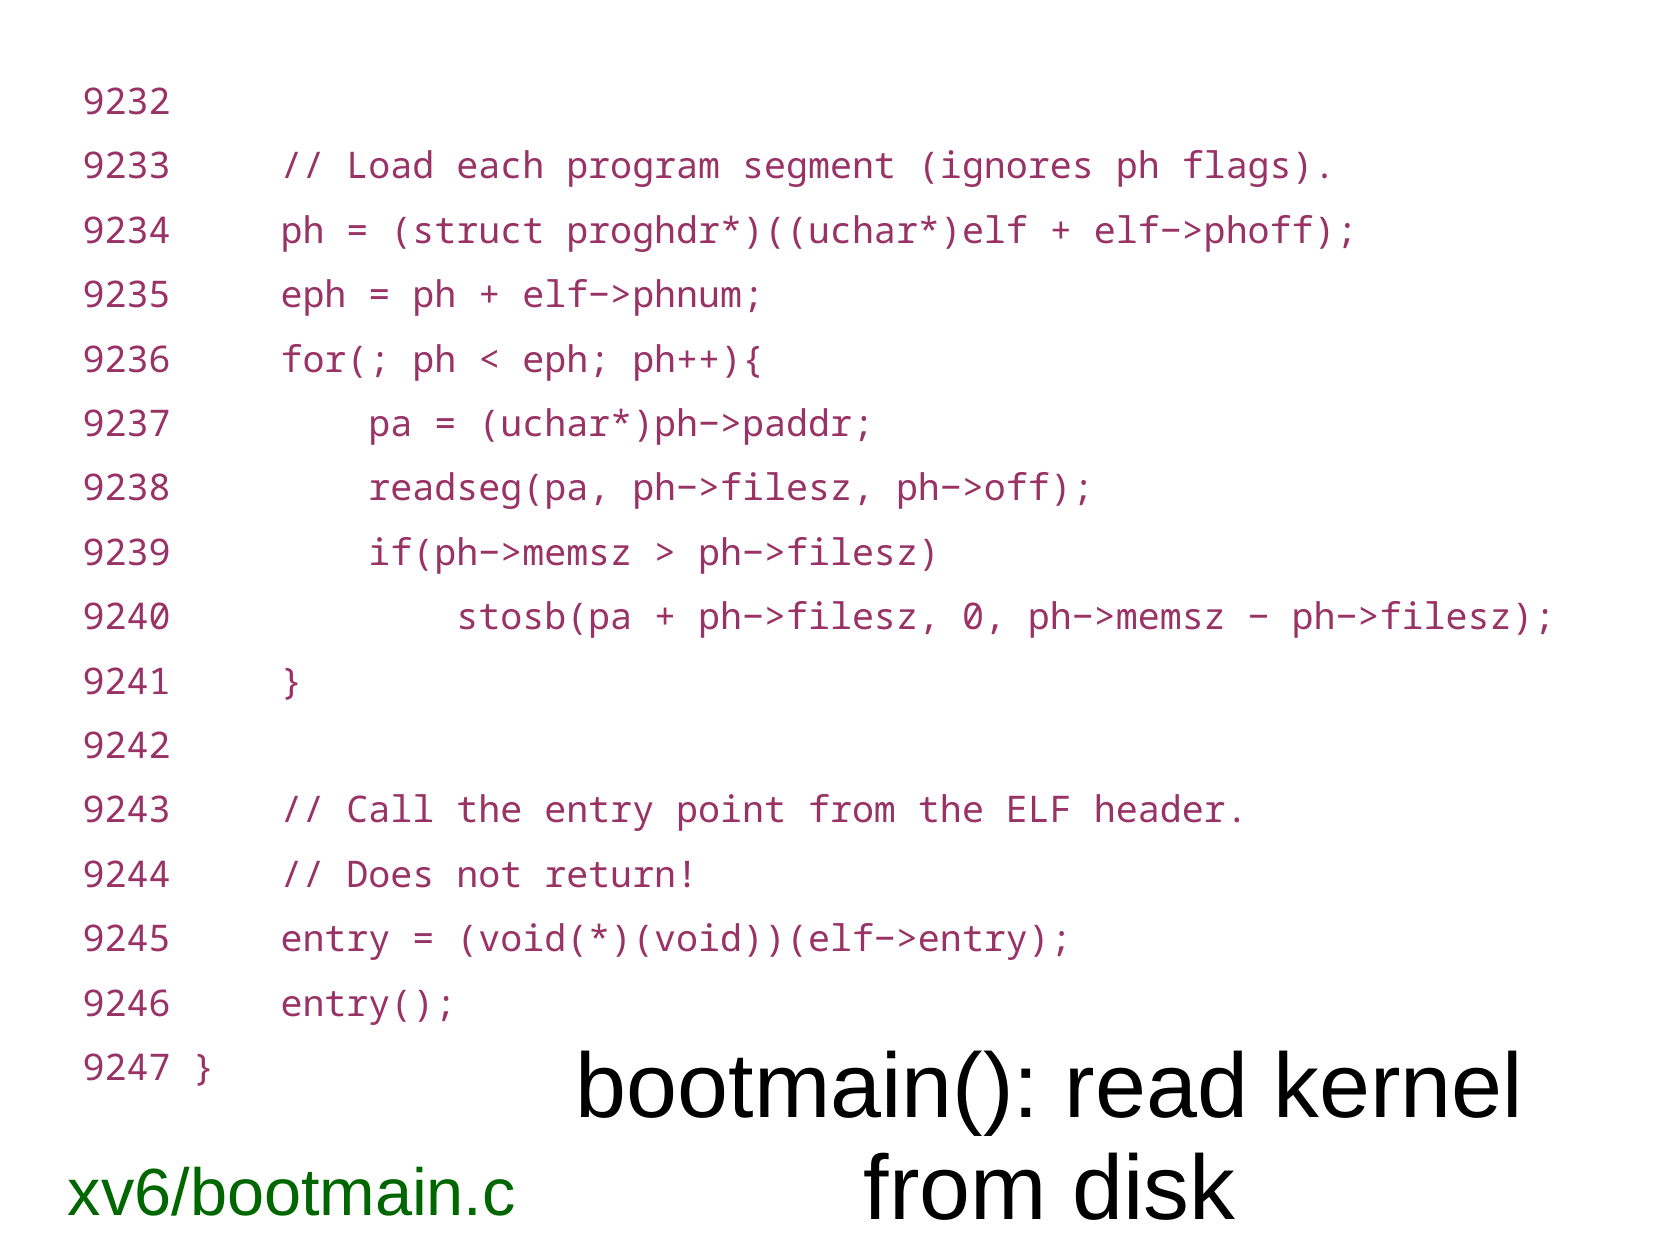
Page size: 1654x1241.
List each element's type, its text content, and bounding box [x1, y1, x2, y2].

text_box xv6/bootmain.c [53, 1148, 638, 1238]
list 9232 9233 // Load each program segment (ignores ph flags). 9234 ph = (struct proghdr*)((uchar*)elf + elf−>phoff); 9235 eph = ph + elf−>phnum; 9236 for(; ph < eph; ph++){ 9237 pa = (uchar*)ph−>paddr; 9238 readseg(pa, ph−>filesz, ph−>off); 9239 if(ph−>memsz > ph−>filesz) 9240 stosb(pa + ph−>filesz, 0, ph−>memsz − ph−>filesz); 9241 } 9242 9243 // Call the entry point from the ELF header. 9244 // Does not return! 9245 entry = (void(*)(void))(elf−>entry); 9246 entry(); 9247 } [82, 75, 1571, 1148]
title bootmain(): read kernel from disk [487, 1033, 1613, 1241]
